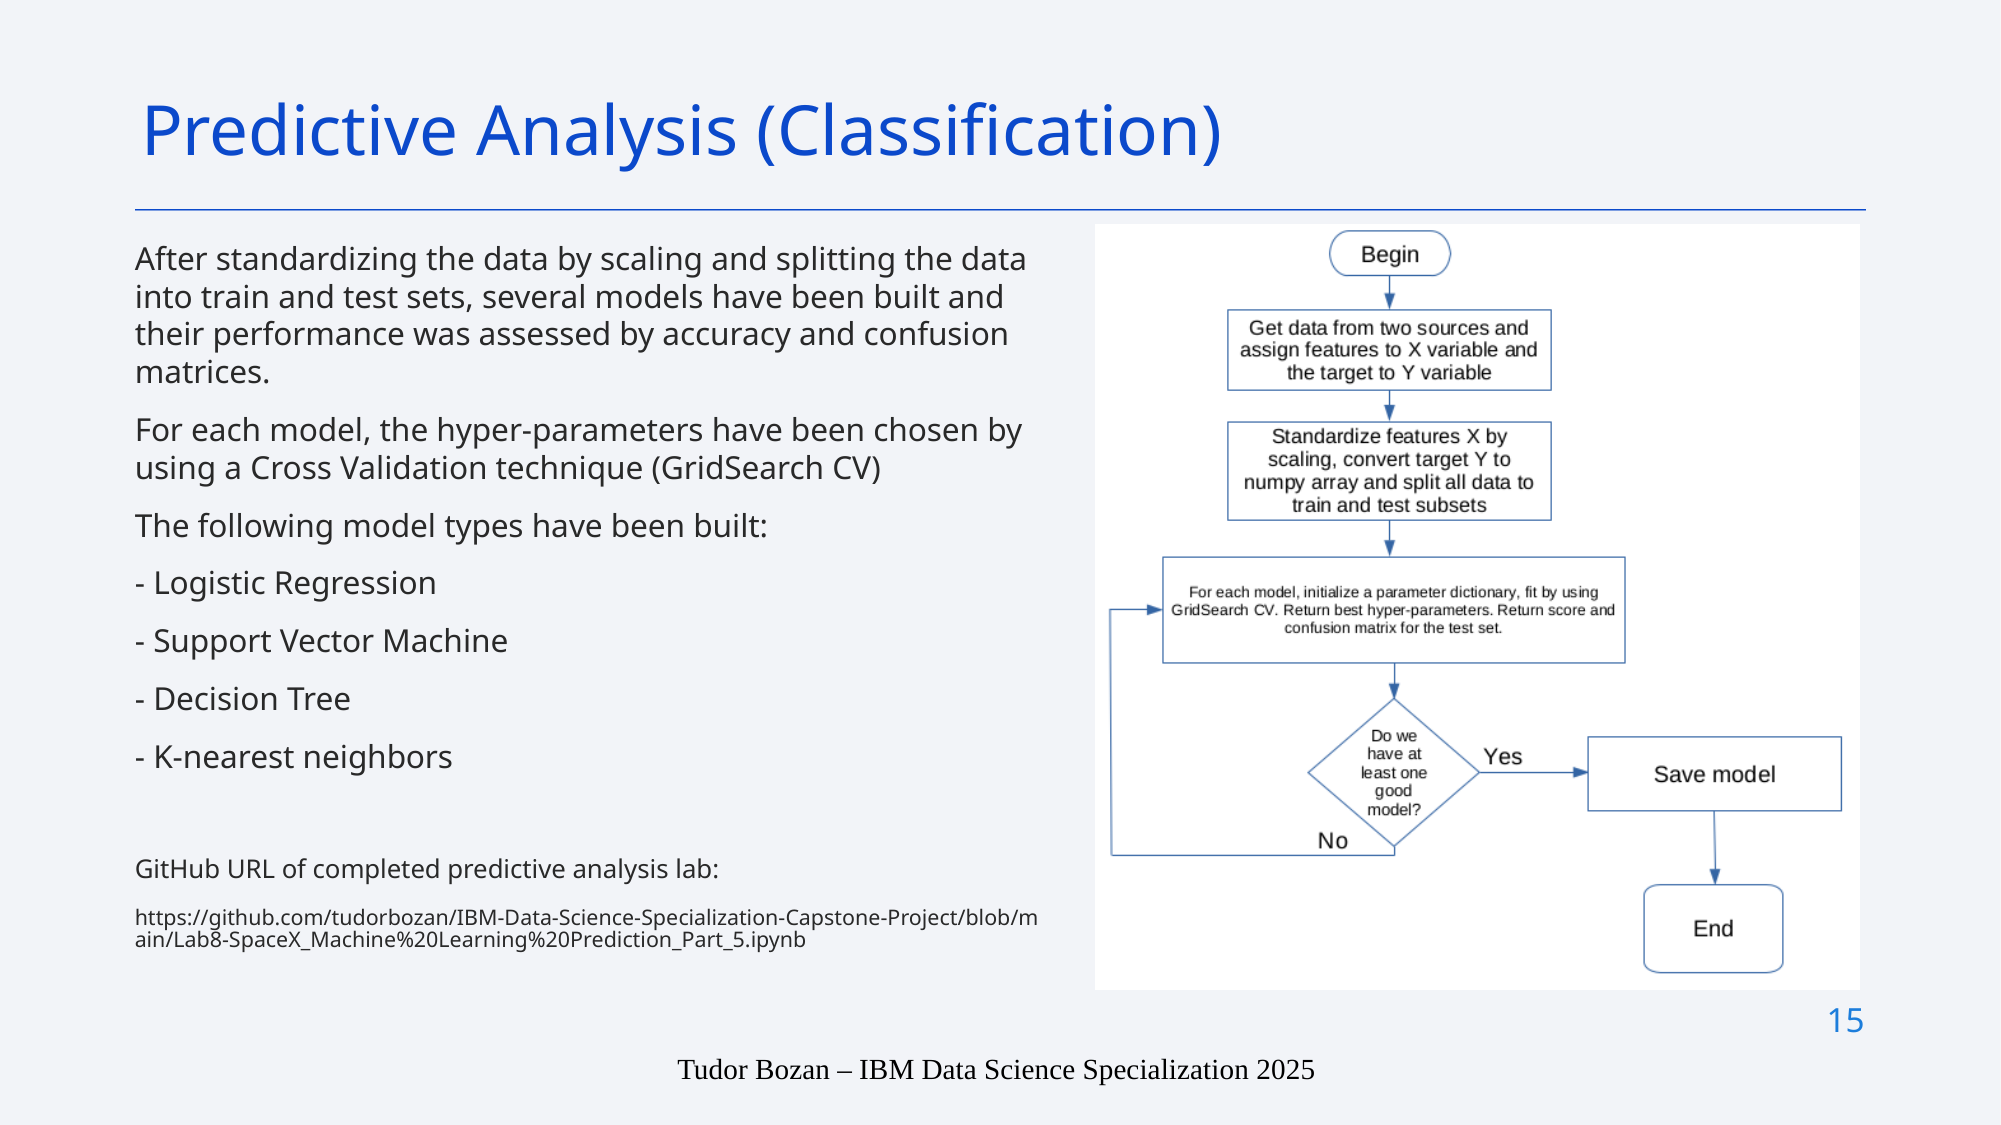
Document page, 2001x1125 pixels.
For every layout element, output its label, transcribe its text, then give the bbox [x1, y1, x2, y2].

text_box <number> [1429, 988, 1880, 1055]
picture [0, 0, 2001, 1125]
text_box Predictive Analysis (Classification) [126, 88, 1852, 179]
text_box After standardizing the data by scaling and splitting the data into train and test sets, several models have been built and their performance was assessed by accuracy and confusion matrices. For each model, the hyper-parameters have been chosen by using a Cross Validation technique (GridSearch CV) The following model types have been built: - Logistic Regression - Support Vector Machine - Decision Tree - K-nearest neighbors GitHub URL of completed predictive analysis lab: https://github.com/tudorbozan/IBM-Data-Science-Specialization-Capstone-Project/blob/main/Lab8-SpaceX_Machine%20Learning%20Prediction_Part_5.ipynb [119, 231, 1065, 945]
